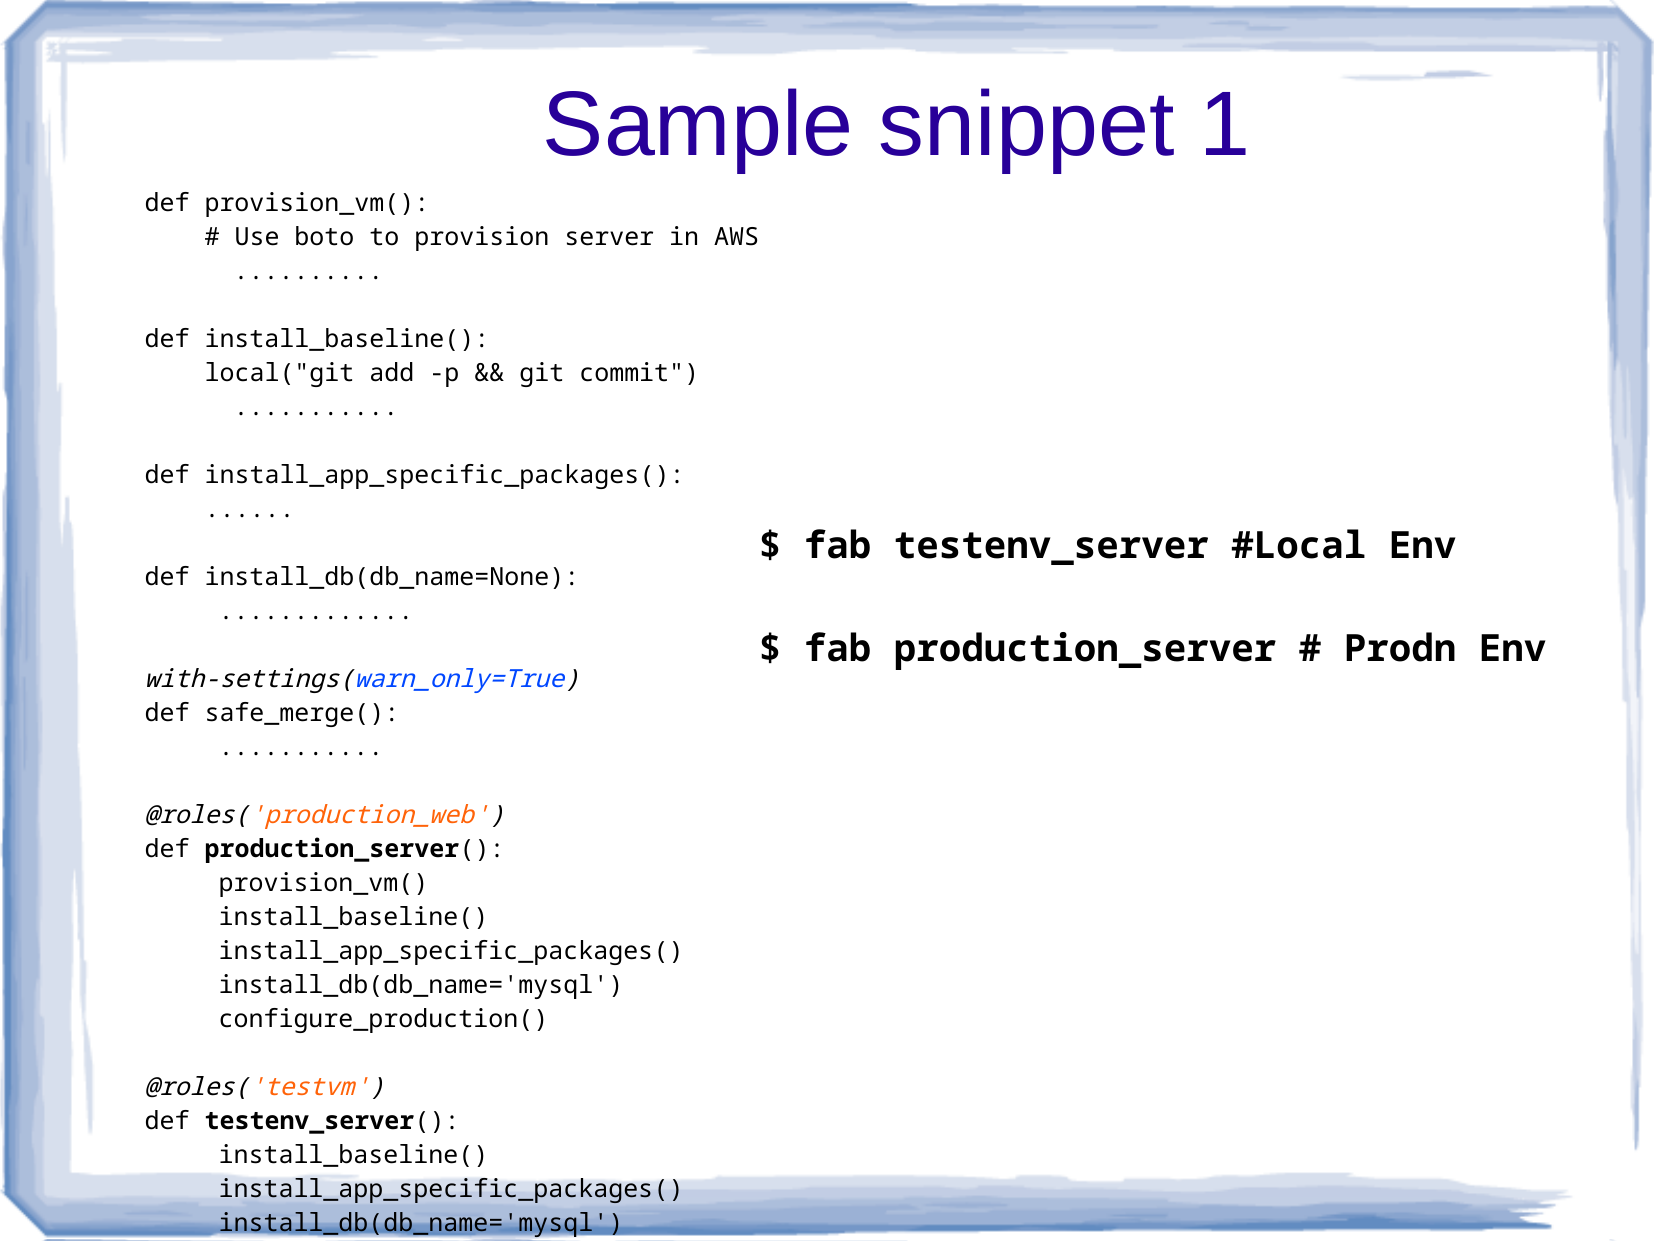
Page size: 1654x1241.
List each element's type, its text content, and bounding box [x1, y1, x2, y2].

title Sample snippet 1 [354, 72, 1441, 176]
text_box def provision_vm(): # Use boto to provision server in AWS .......... def install_baseline(): local("git add -p && git commit") ........... def install_app_specific_packages(): ...... def install_db(db_name=None): ............. with-settings(warn_only=True) def safe_merge(): ........... @roles('production_web') def production_server(): provision_vm() install_baseline() install_app_specific_packages() install_db(db_name='mysql') configure_production() @roles('testvm') def testenv_server(): install_baseline() install_app_specific_packages() install_db(db_name='mysql') configure_test() [129, 177, 1052, 1156]
picture [0, 0, 1654, 1241]
text_box $ fab testenv_server #Local Env $ fab production_server # Prodn Env [744, 511, 1619, 717]
